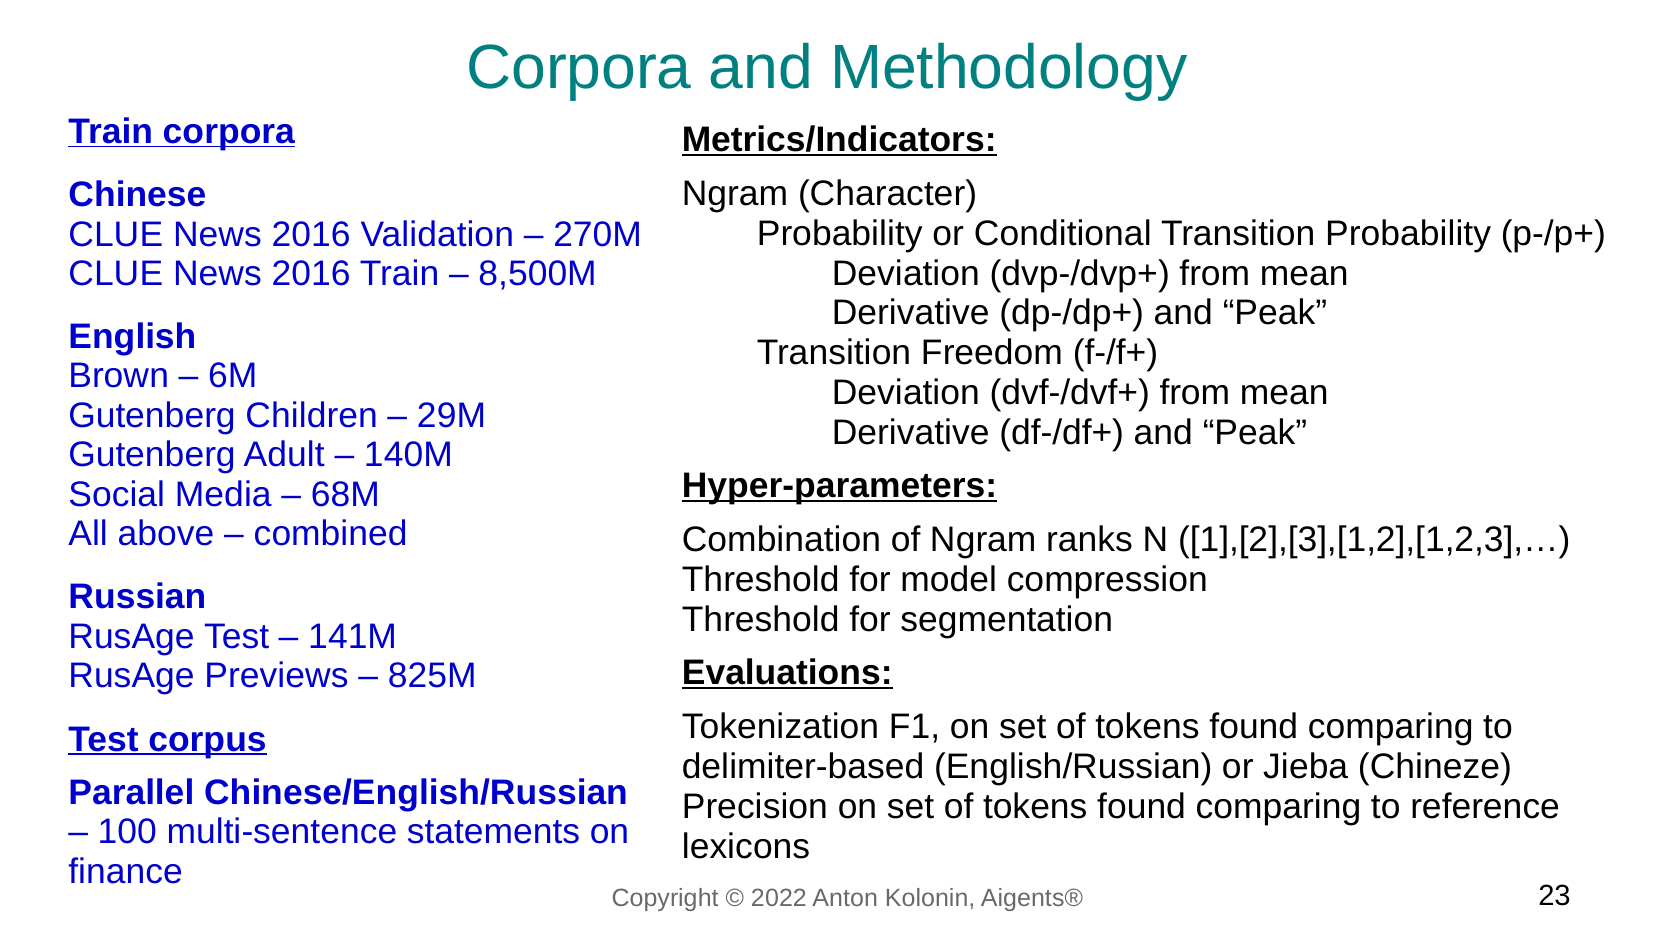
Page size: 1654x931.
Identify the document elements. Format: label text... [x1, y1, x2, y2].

text_box Metrics/Indicators: Ngram (Character) Probability or Conditional Transition Probability (p-/p+) Deviation (dvp-/dvp+) from mean Derivative (dp-/dp+) and “Peak” Transition Freedom (f-/f+) Deviation (dvf-/dvf+) from mean Derivative (df-/df+) and “Peak” Hyper-parameters: Combination of Ngram ranks N ([1],[2],[3],[1,2],[1,2,3],…) Threshold for model compression Threshold for segmentation Evaluations: Tokenization F1, on set of tokens found comparing to delimiter-based (English/Russian) or Jieba (Chineze) Precision on set of tokens found comparing to reference lexicons [667, 112, 1641, 897]
text_box Corpora and Methodology [0, 0, 1630, 135]
text_box Train corpora Chinese CLUE News 2016 Validation – 270M CLUE News 2016 Train – 8,500M English Brown – 6M Gutenberg Children – 29M Gutenberg Adult – 140M Social Media – 68M All above – combined Russian RusAge Test – 141M RusAge Previews – 825M Test corpus Parallel Chinese/English/Russian – 100 multi-sentence statements on finance [53, 102, 675, 898]
